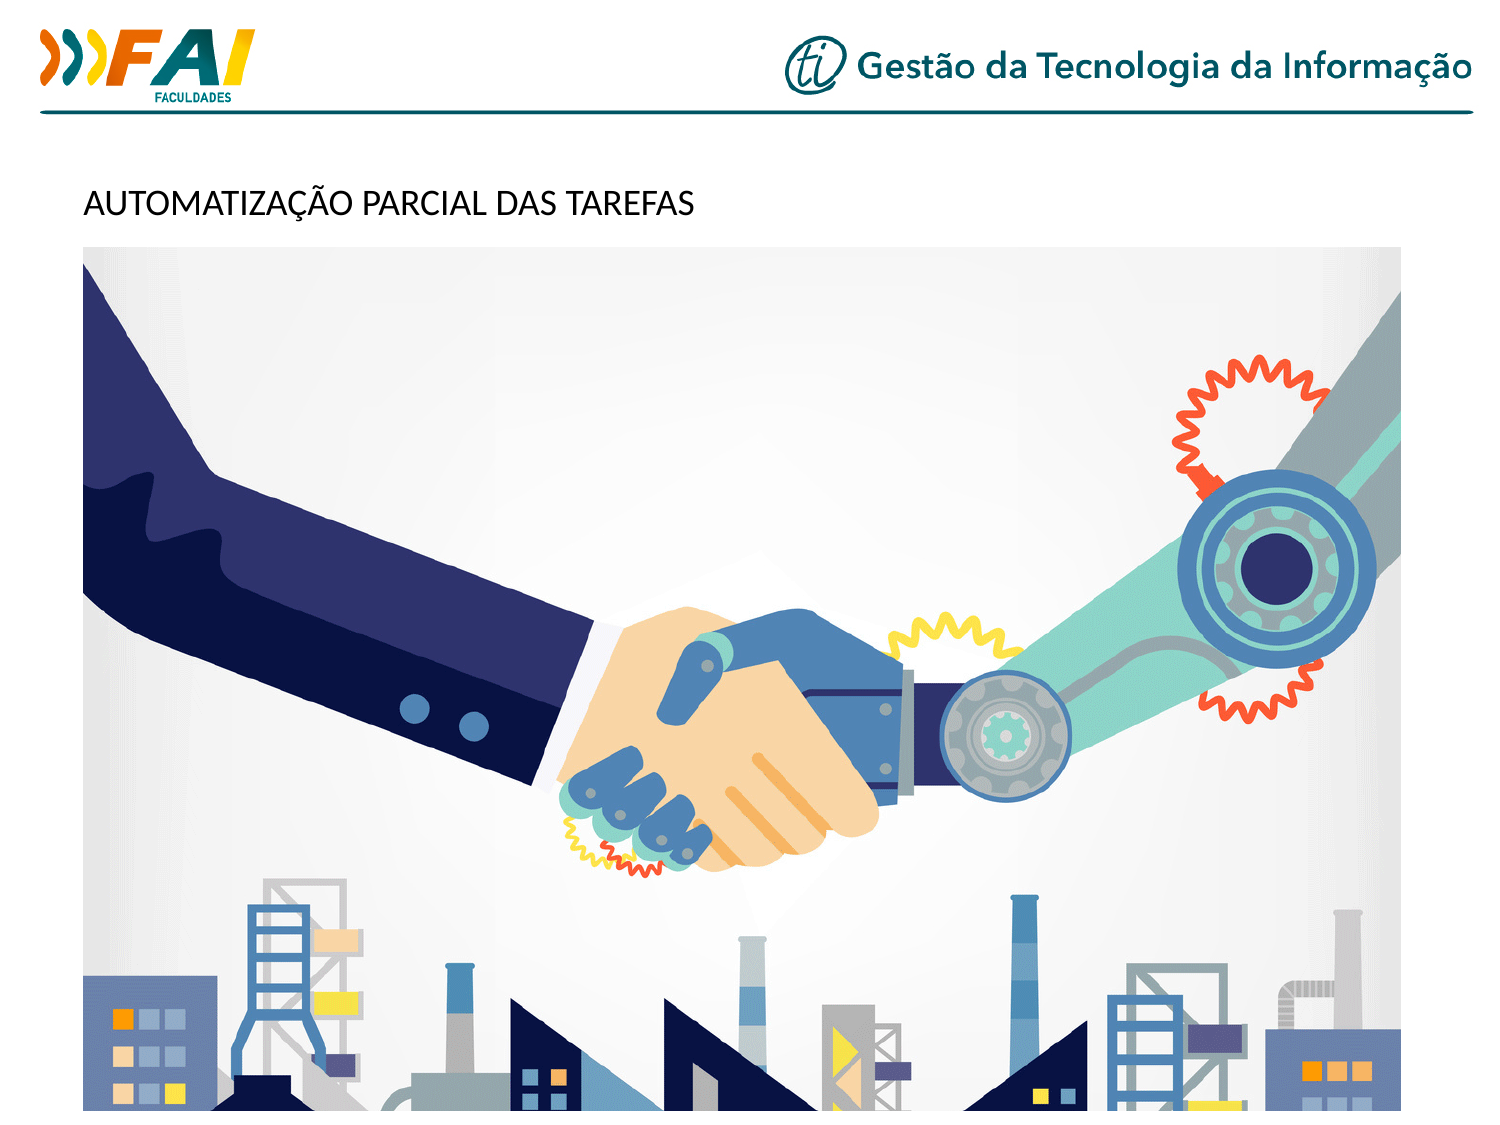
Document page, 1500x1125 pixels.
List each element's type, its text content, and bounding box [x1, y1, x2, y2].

picture [0, 0, 1500, 1125]
title AUTOMATIZAÇÃO PARCIAL DAS TAREFAS [83, 148, 1359, 247]
